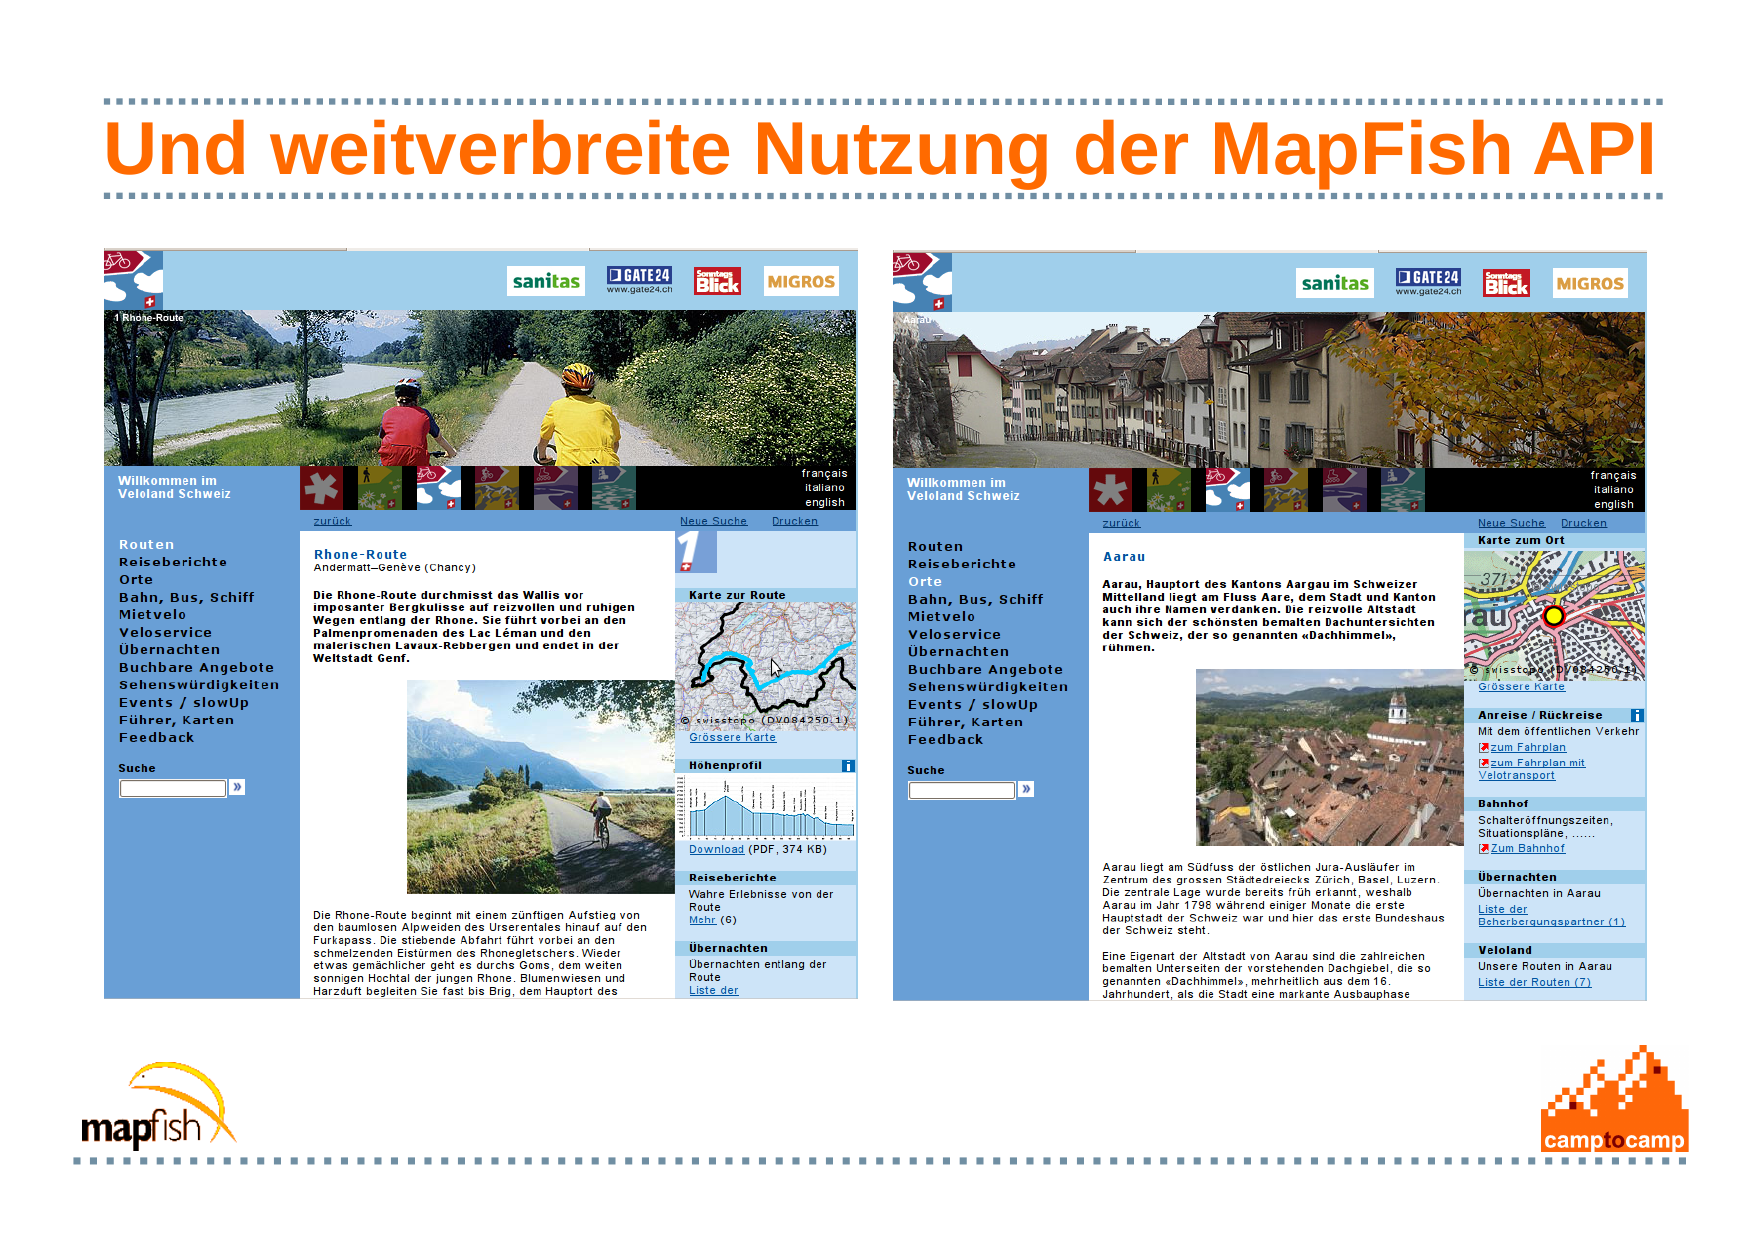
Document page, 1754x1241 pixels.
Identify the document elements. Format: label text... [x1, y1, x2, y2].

picture [82, 1062, 237, 1151]
title Und weitverbreite Nutzung der MapFish API [103, 104, 1660, 193]
picture [893, 250, 1647, 1001]
picture [1541, 1045, 1689, 1152]
picture [104, 248, 858, 1000]
